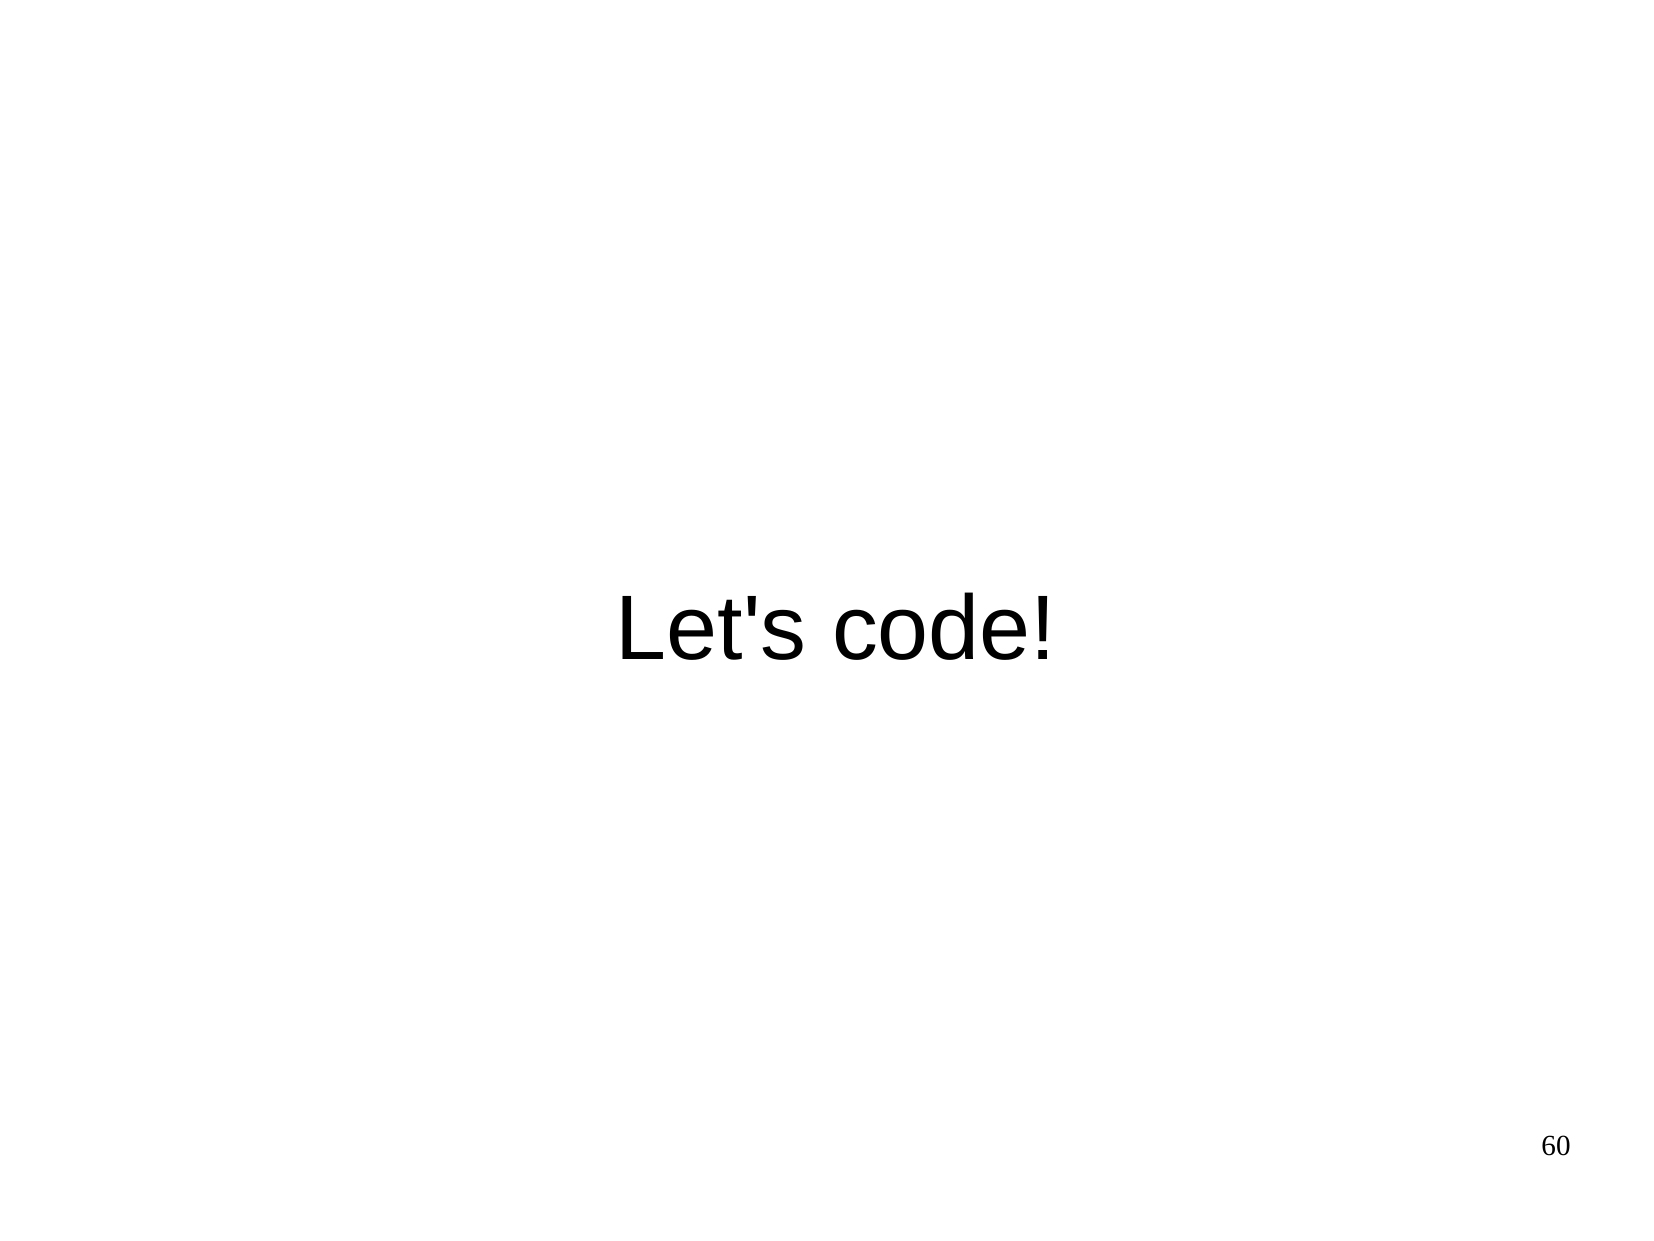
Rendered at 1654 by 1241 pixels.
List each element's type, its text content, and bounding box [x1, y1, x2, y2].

text_box Let's code! [438, 576, 1235, 680]
